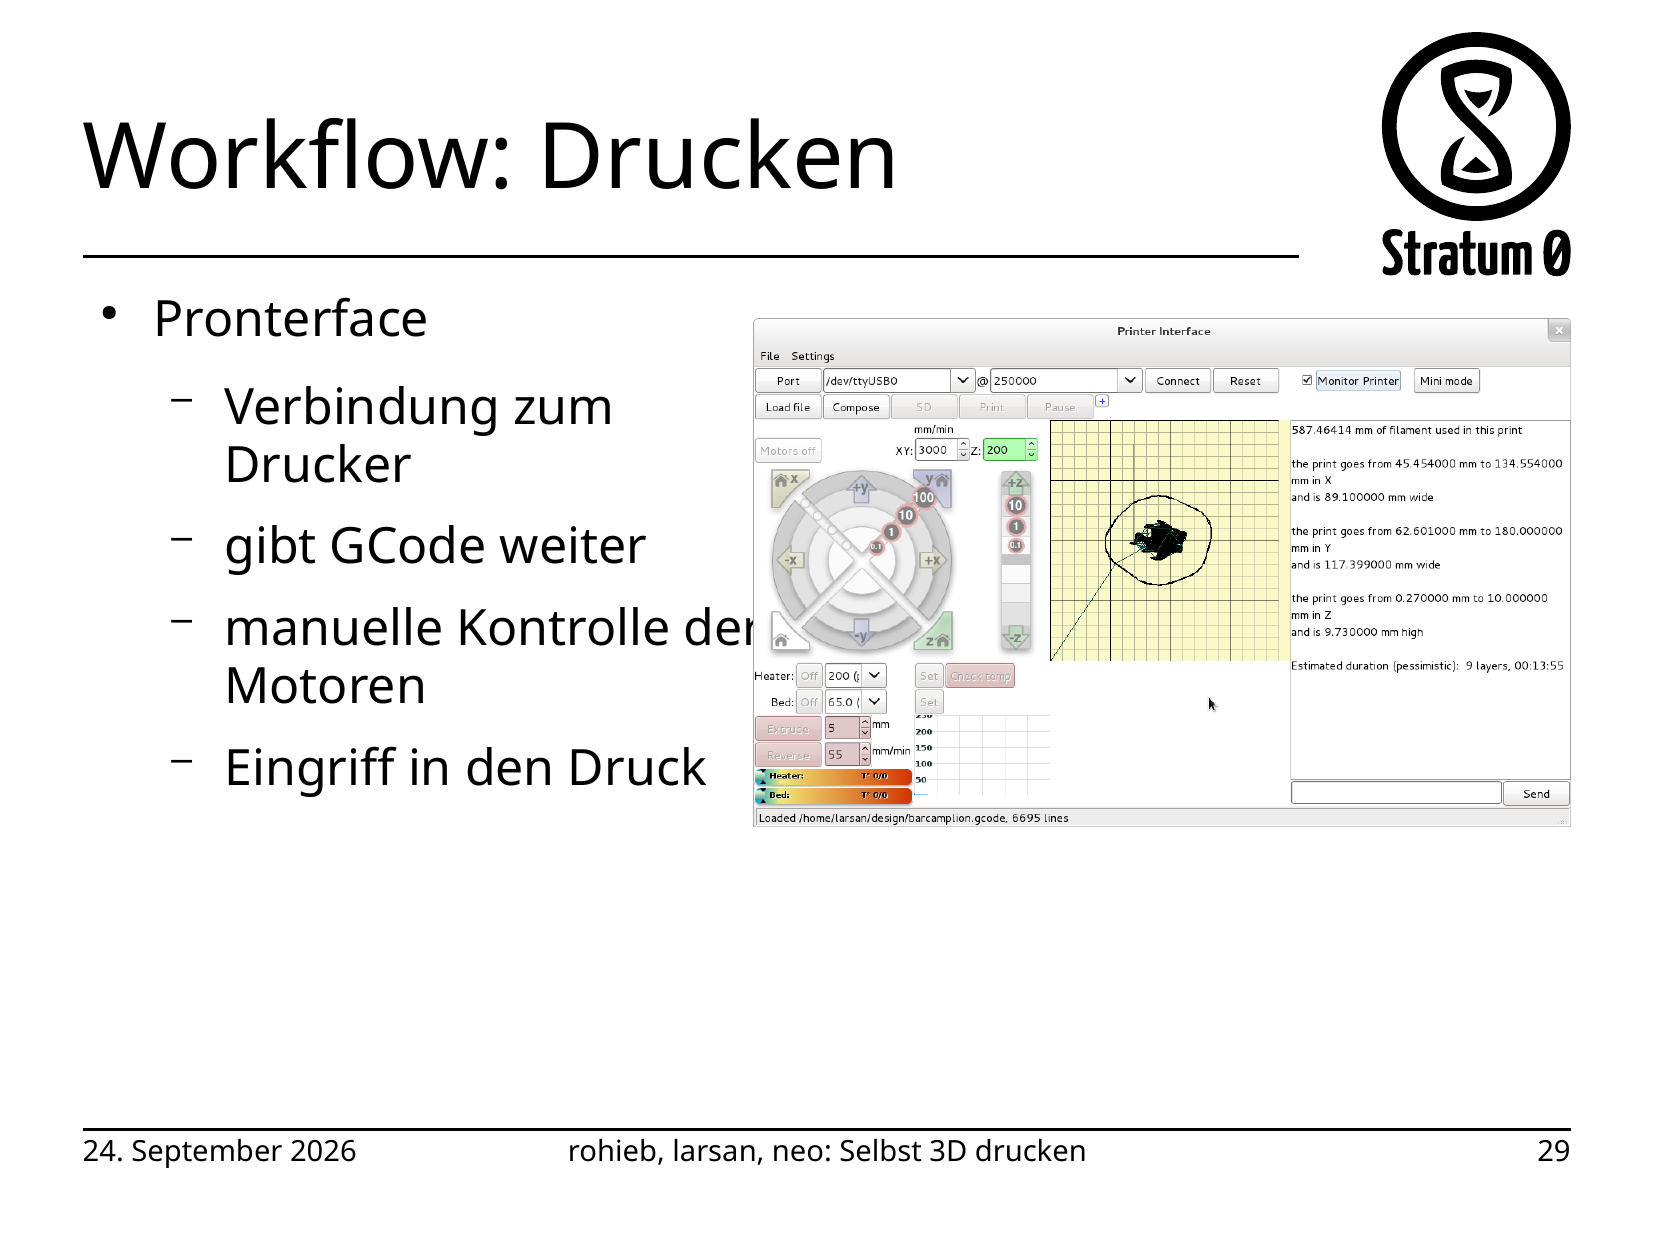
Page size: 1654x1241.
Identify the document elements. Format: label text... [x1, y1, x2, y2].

picture [753, 318, 1571, 827]
title Workflow: Drucken [82, 49, 1300, 257]
list Pronterface Verbindung zum Drucker gibt GCode weiter manuelle Kontrolle der Motoren Eingriff in den Druck [82, 290, 793, 1010]
